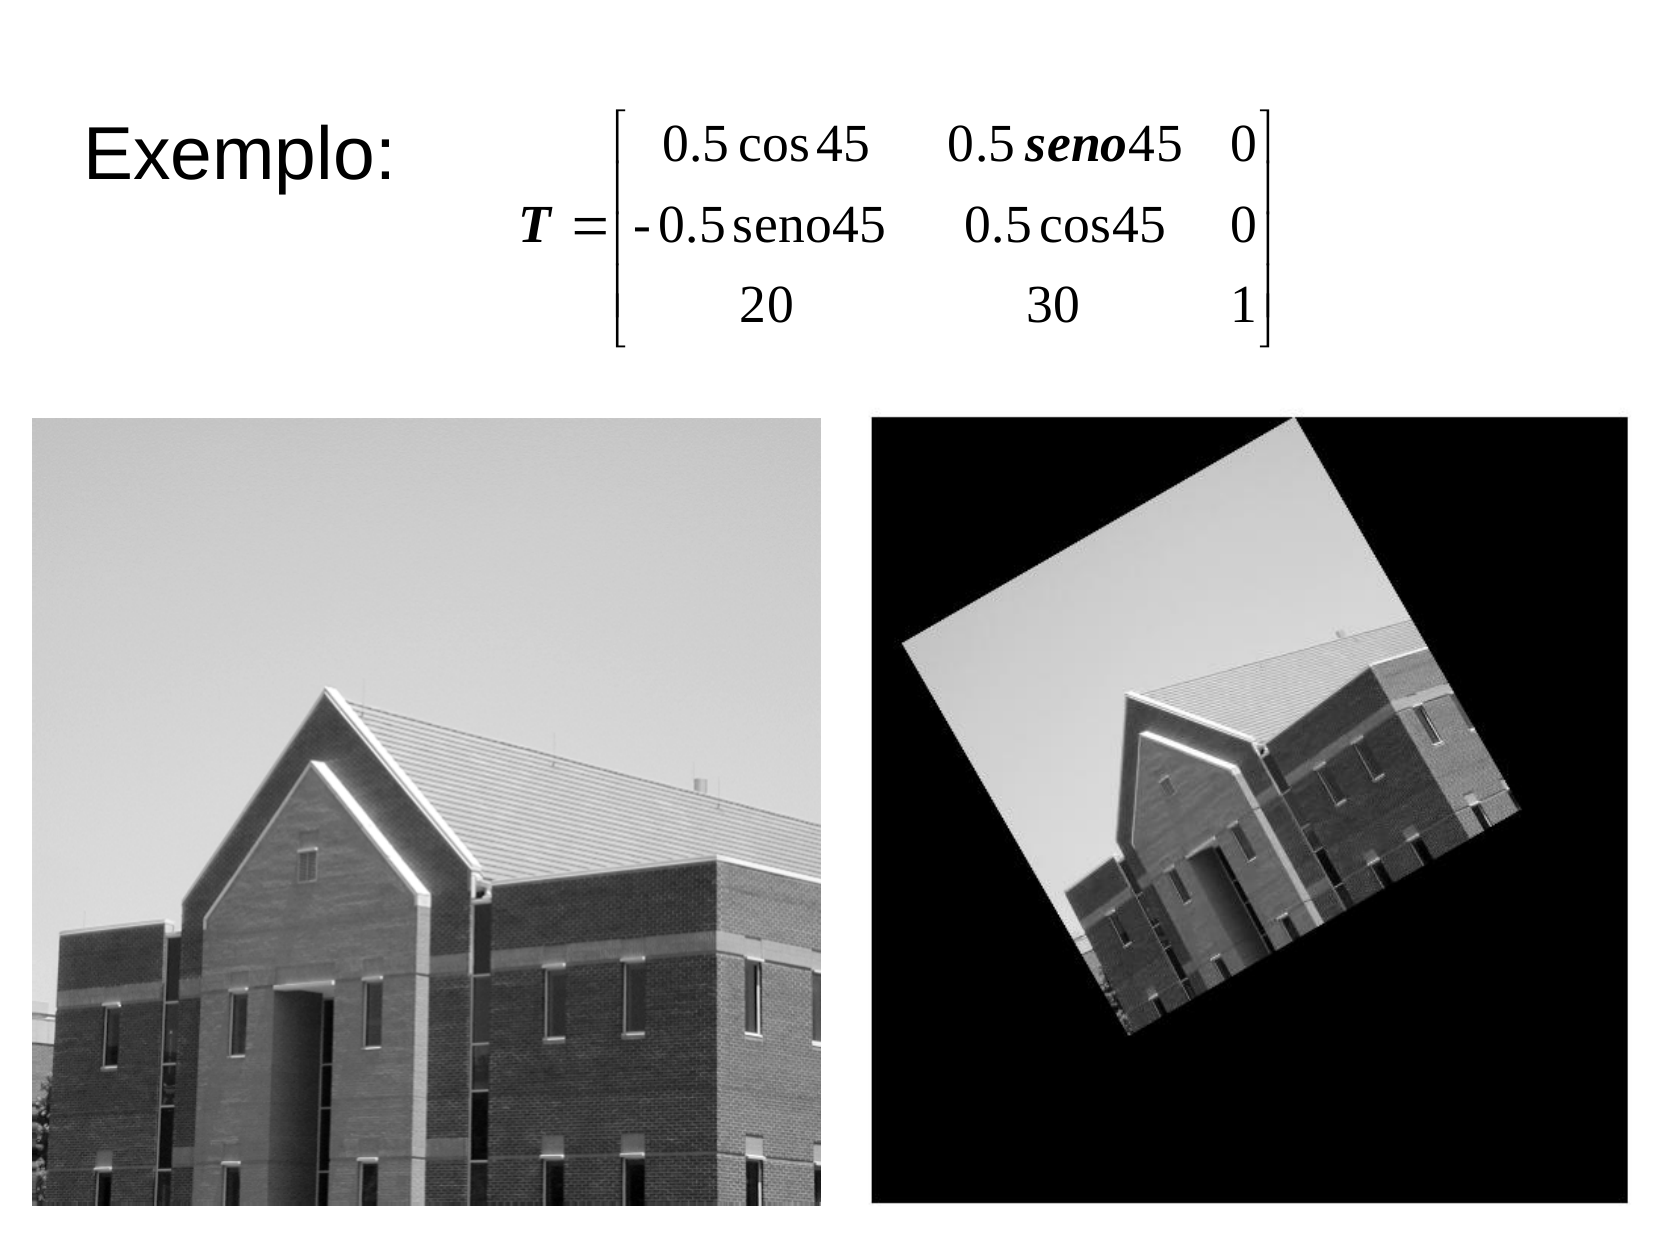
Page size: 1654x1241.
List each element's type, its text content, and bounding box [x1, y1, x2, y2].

picture [32, 372, 1654, 1241]
title Exemplo: [83, 50, 1572, 258]
chart [514, 258, 1291, 358]
